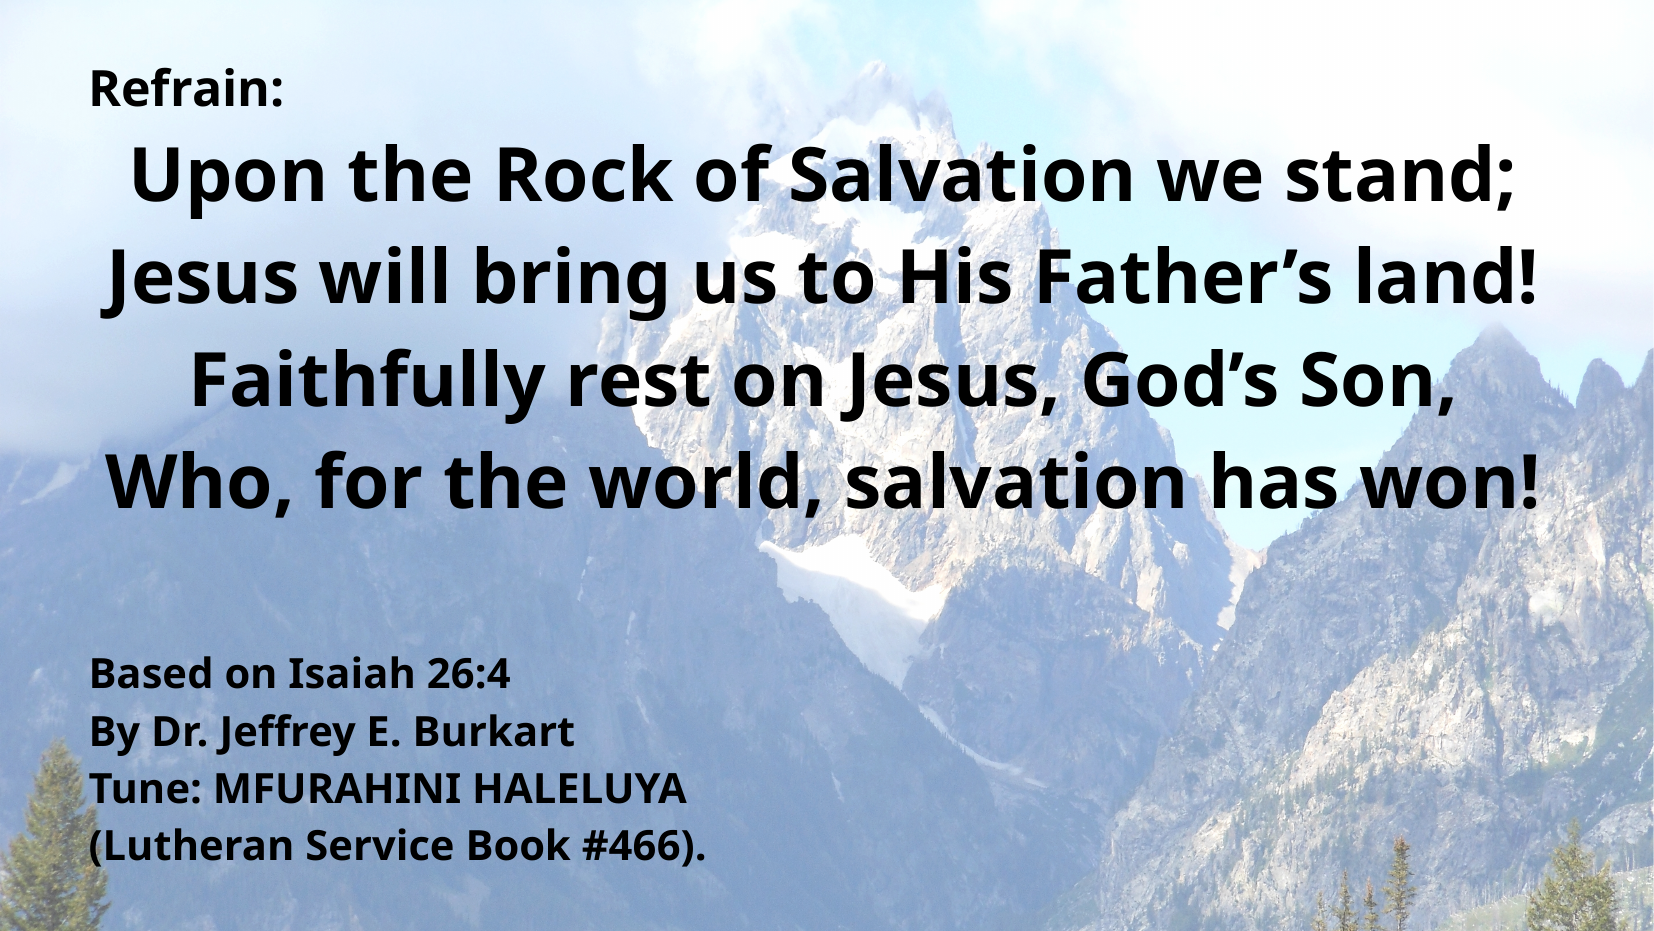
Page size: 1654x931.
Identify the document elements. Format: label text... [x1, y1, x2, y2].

text_box Refrain: Upon the Rock of Salvation we stand; Jesus will bring us to His Father’s land! Faithfully rest on Jesus, God’s Son, Who, for the world, salvation has won! Based on Isaiah 26:4 By Dr. Jeffrey E. Burkart Tune: MFURAHINI HALELUYA (Lutheran Service Book #466). [73, 45, 1574, 858]
picture [0, 0, 1654, 931]
